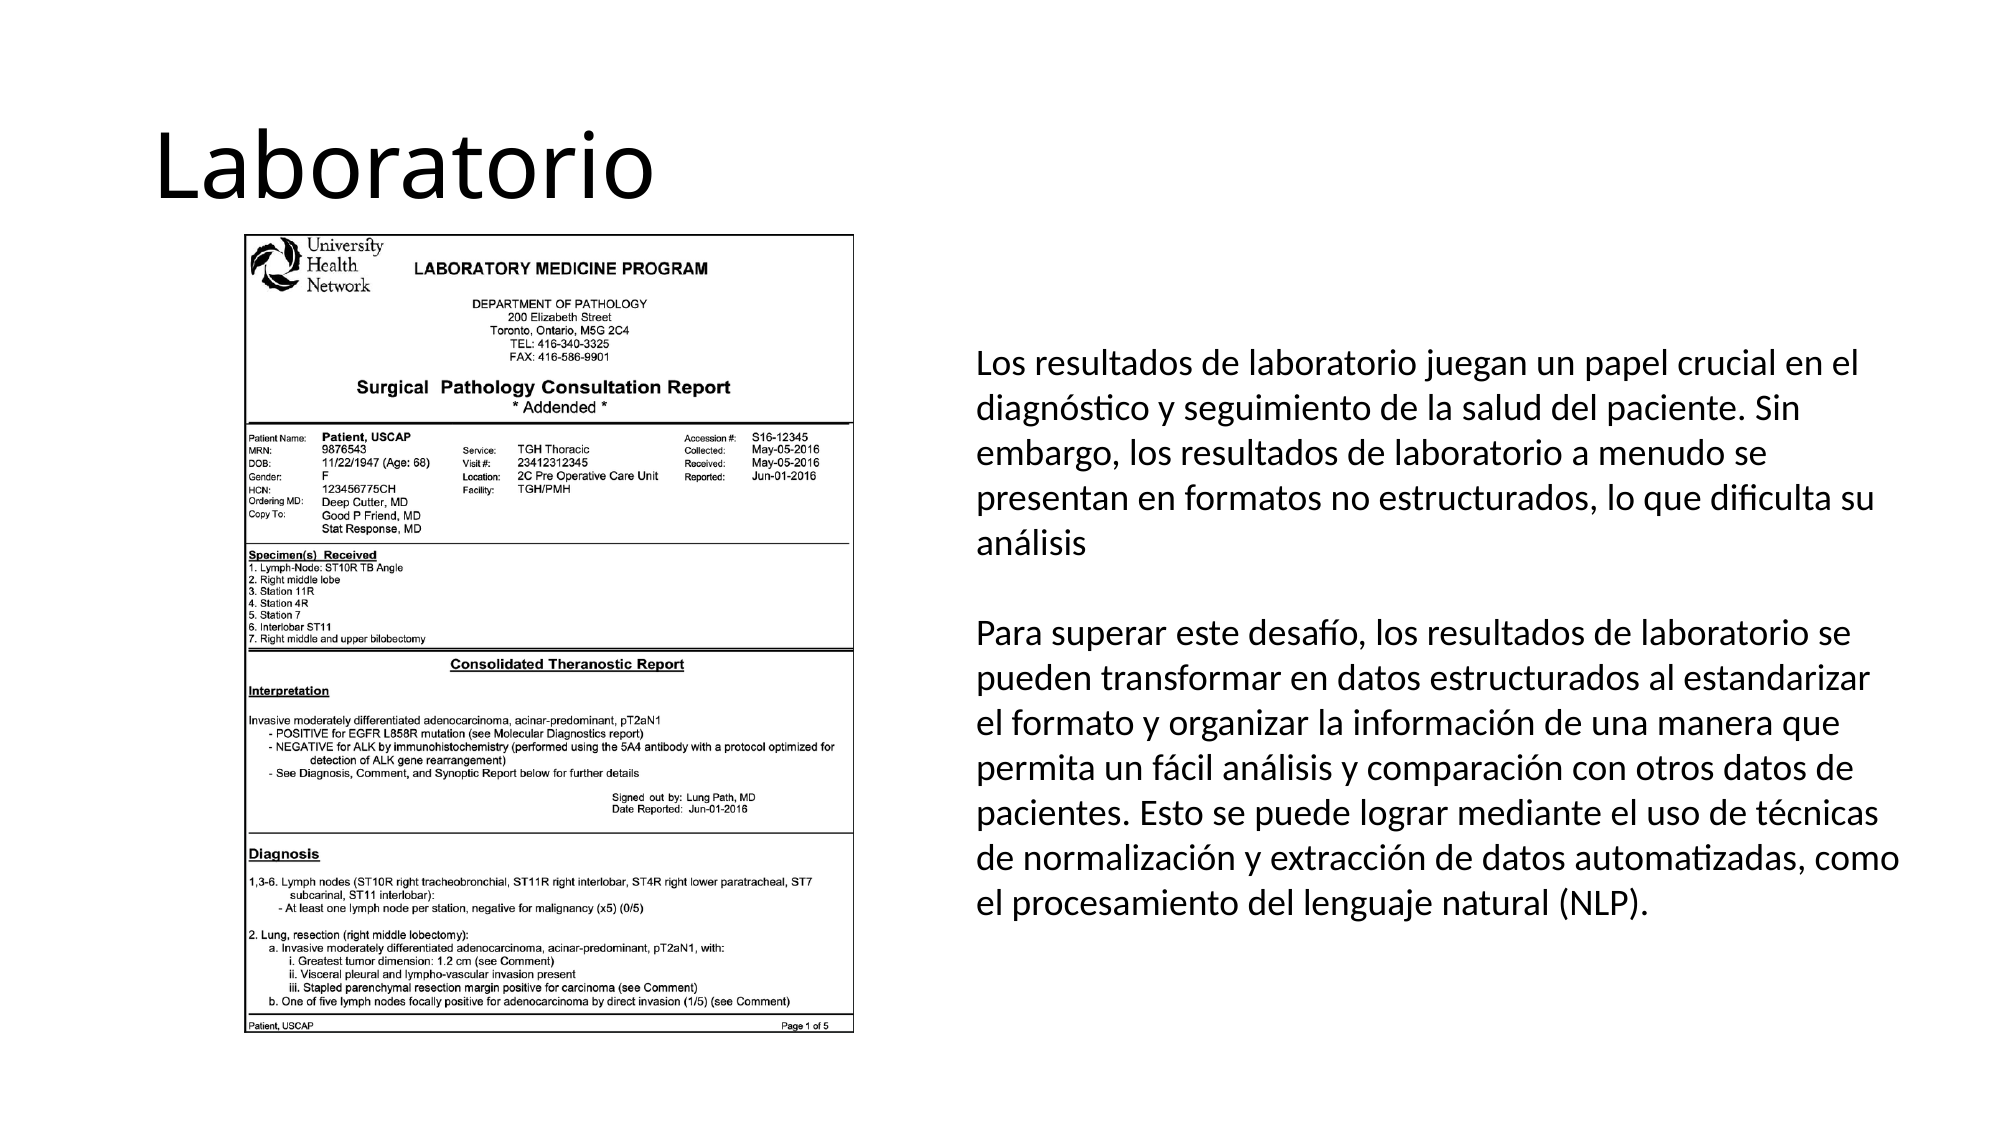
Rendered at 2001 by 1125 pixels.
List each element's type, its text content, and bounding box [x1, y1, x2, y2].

title Laboratorio [137, 59, 1863, 278]
text_box Los resultados de laboratorio juegan un papel crucial en el diagnóstico y seguimiento de la salud del paciente. Sin embargo, los resultados de laboratorio a menudo se presentan en formatos no estructurados, lo que dificulta su análisis Para superar este desafío, los resultados de laboratorio se pueden transformar en datos estructurados al estandarizar el formato y organizar la información de una manera que permita un fácil análisis y comparación con otros datos de pacientes. Esto se puede lograr mediante el uso de técnicas de normalización y extracción de datos automatizadas, como el procesamiento del lenguaje natural (NLP). [961, 330, 1919, 931]
picture [244, 234, 854, 1033]
